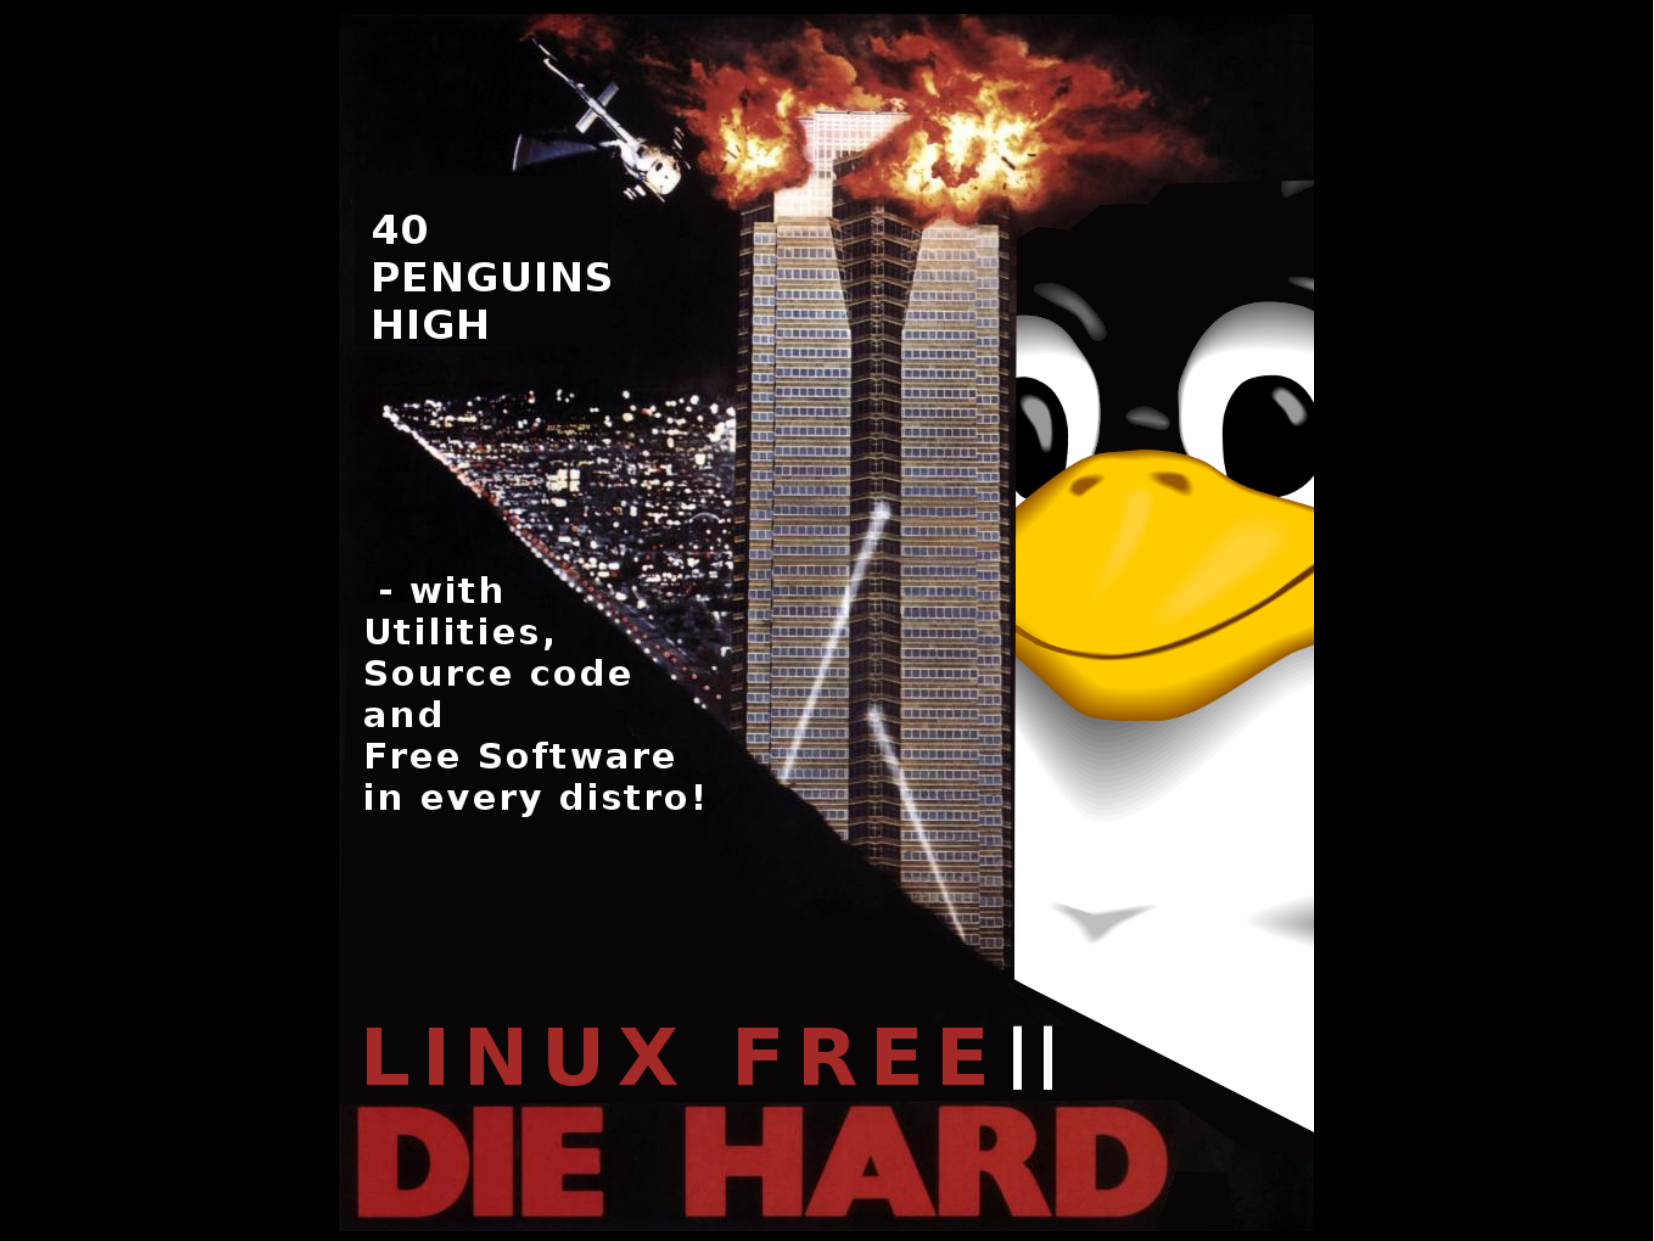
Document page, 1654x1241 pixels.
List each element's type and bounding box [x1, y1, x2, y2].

picture [339, 14, 1314, 1231]
